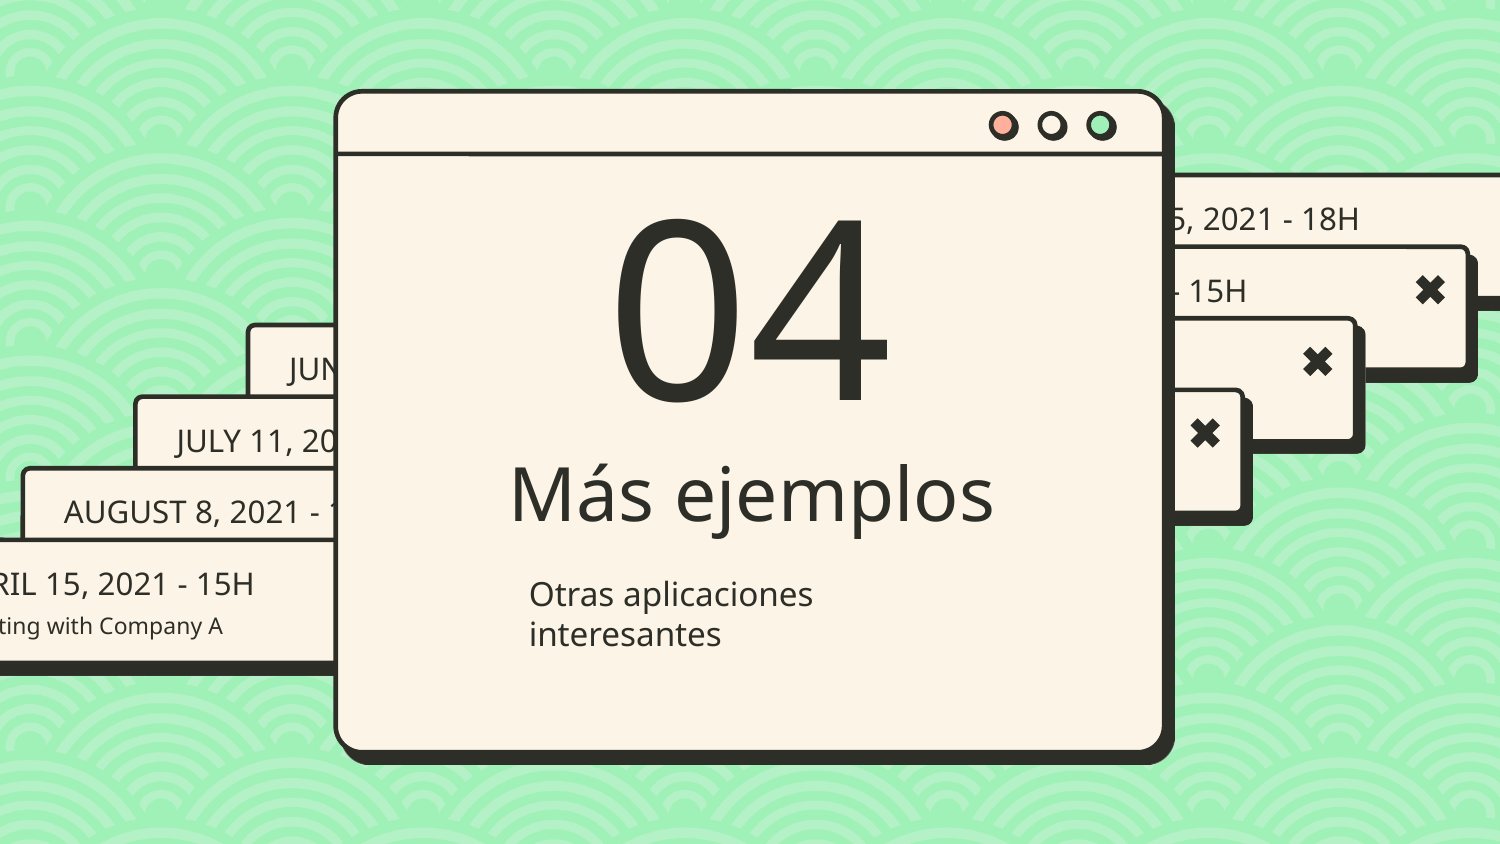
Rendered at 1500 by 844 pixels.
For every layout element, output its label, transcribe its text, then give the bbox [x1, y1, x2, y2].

picture [0, 0, 1500, 537]
subtitle Otras aplicaciones interesantes [513, 566, 989, 660]
title Más ejemplos [469, 422, 1036, 561]
picture [0, 311, 1500, 844]
title 04 [512, 192, 988, 408]
